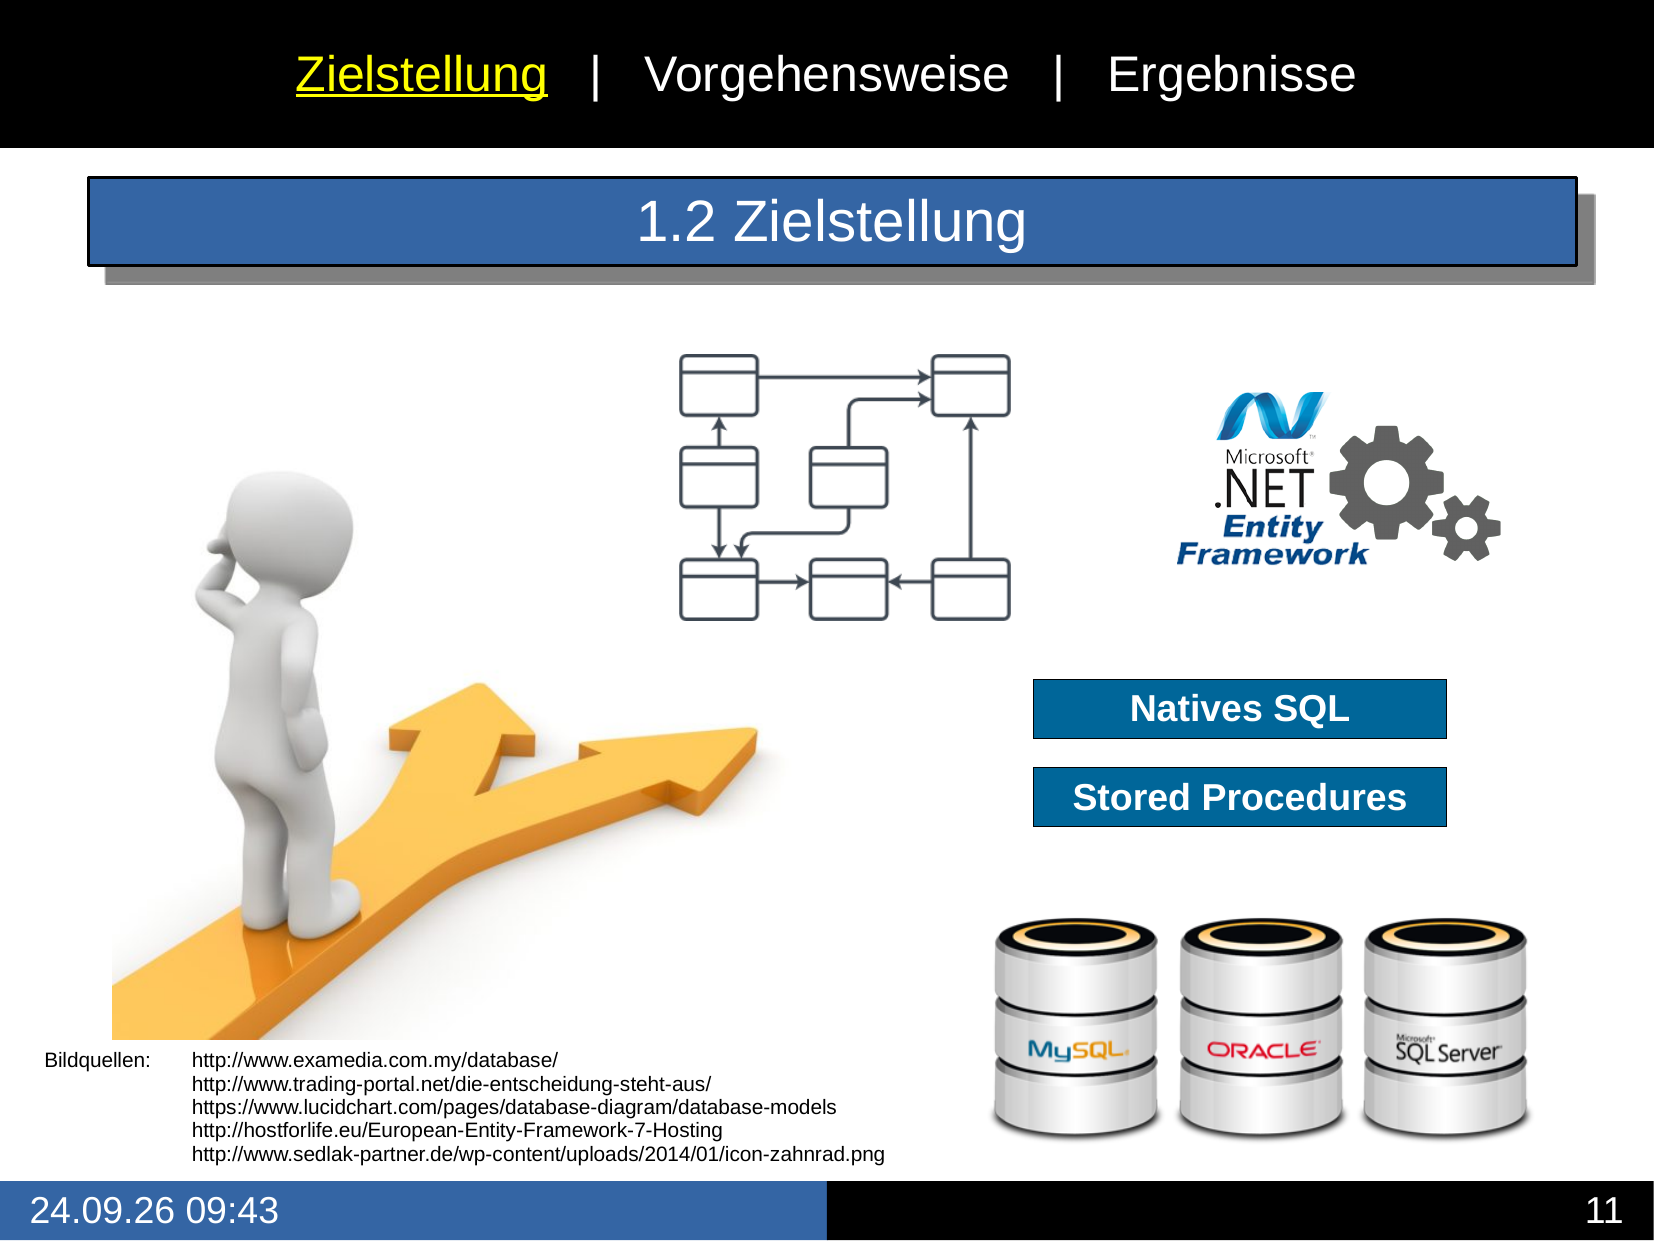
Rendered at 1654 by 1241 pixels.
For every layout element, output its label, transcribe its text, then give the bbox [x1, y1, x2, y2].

picture [1092, 383, 1502, 575]
text_box Natives SQL [1033, 679, 1447, 739]
text_box Zielstellung | Vorgehensweise | Ergebnisse [0, 0, 1654, 148]
text_box Stored Procedures [1033, 767, 1447, 827]
picture [112, 354, 1011, 1040]
picture [974, 903, 1546, 1152]
title 1.2 Zielstellung [88, 177, 1577, 266]
text_box Bildquellen: http://www.examedia.com.my/database/ http://www.trading-portal.net/die-entscheidung-steht-aus/ https://www.lucidchart.com/pages/database-diagram/database-models http://hostforlife.eu/European-Entity-Framework-7-Hosting http://www.sedlak-partner.de/wp-content/uploads/2014/01/icon-zahnrad.png [29, 1062, 974, 1152]
list [798, 354, 1577, 1026]
